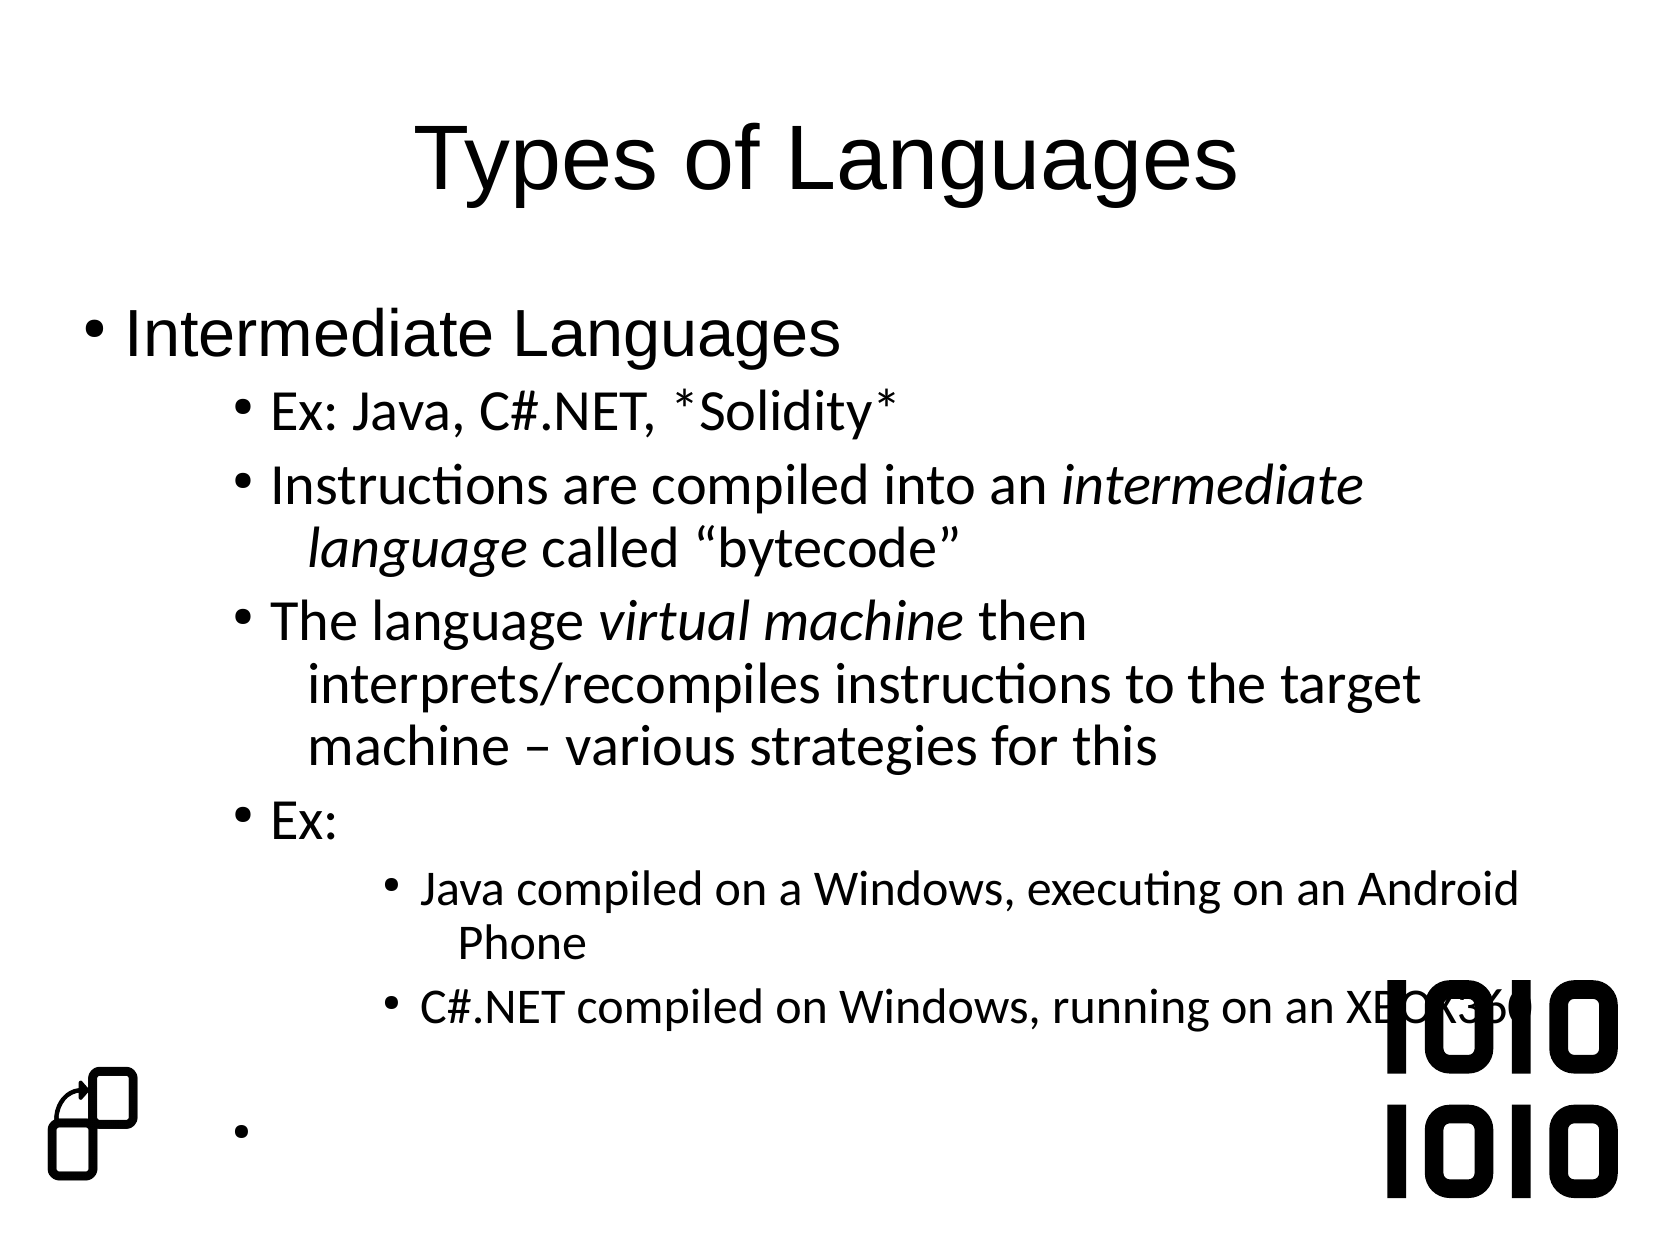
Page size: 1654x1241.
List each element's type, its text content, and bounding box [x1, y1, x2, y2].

title Types of Languages [82, 97, 1571, 209]
picture [30, 1062, 153, 1186]
list Intermediate Languages Ex: Java, C#.NET, *Solidity* Instructions are compiled into an intermediate language called “bytecode” The language virtual machine then interprets/recompiles instructions to the target machine – various strategies for this Ex: Java compiled on a Windows, executing on an Android Phone C#.NET compiled on Windows, running on an XBOX360 [82, 290, 1571, 1063]
picture [1351, 938, 1654, 1241]
